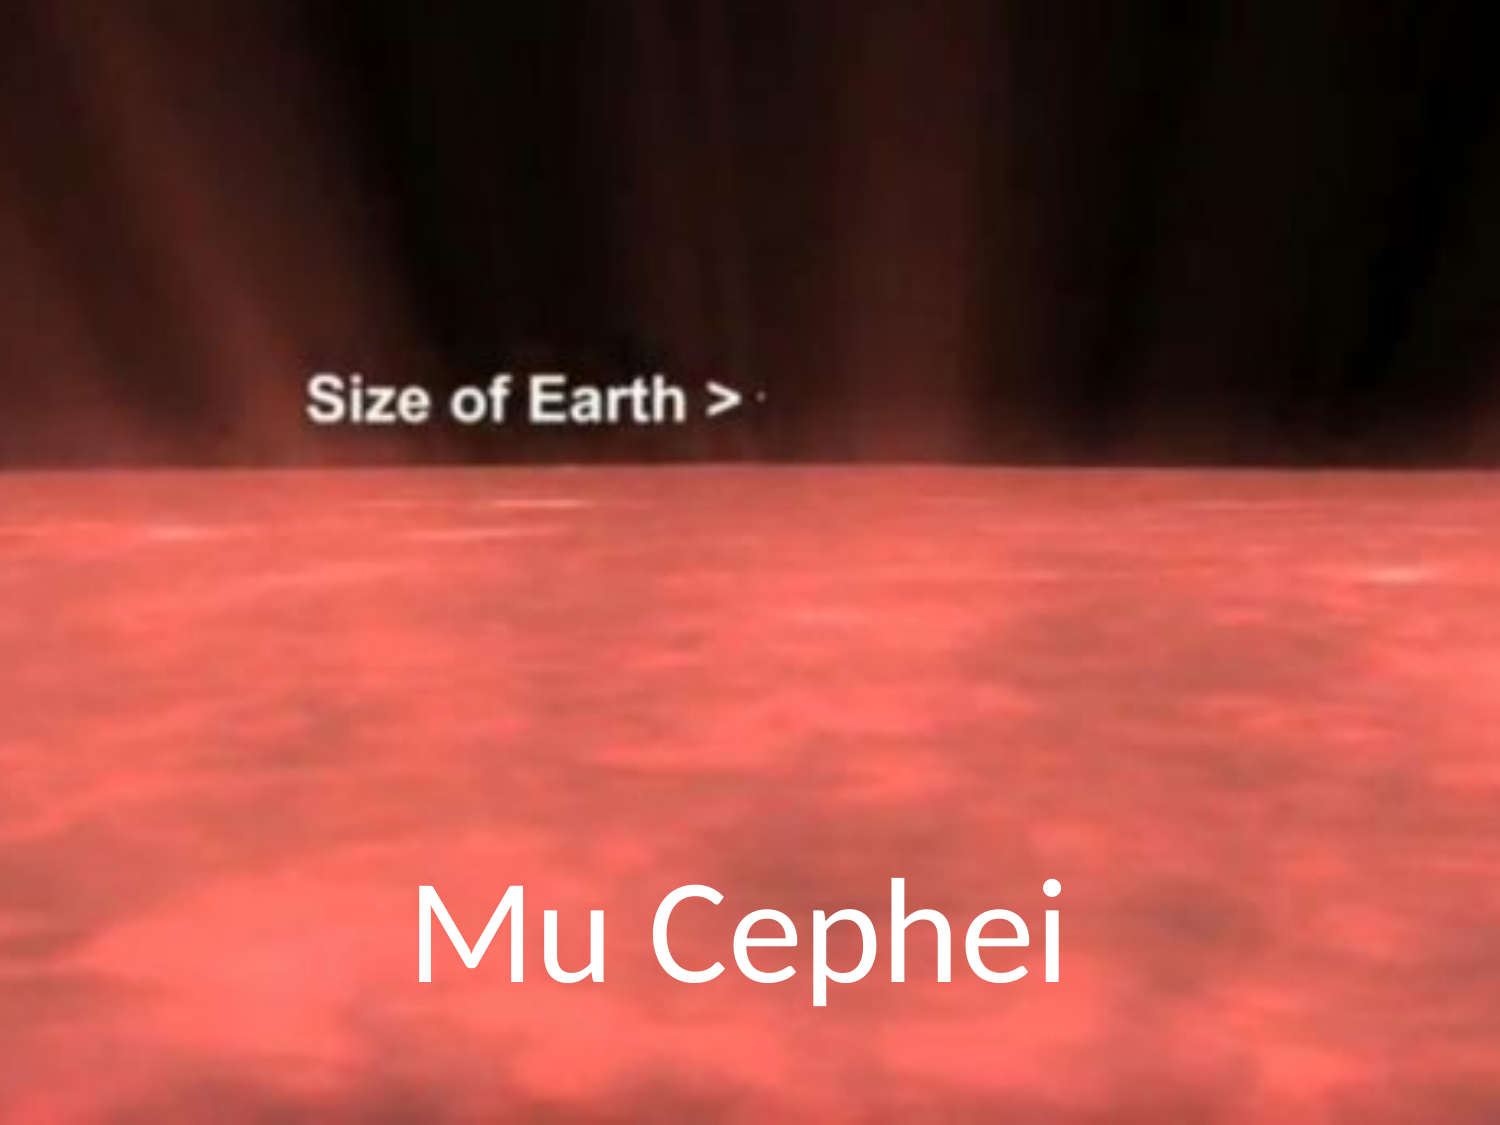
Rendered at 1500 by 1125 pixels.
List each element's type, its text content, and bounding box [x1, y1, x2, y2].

picture [0, 0, 1500, 1125]
text_box Mu Cephei [376, 824, 1102, 1020]
